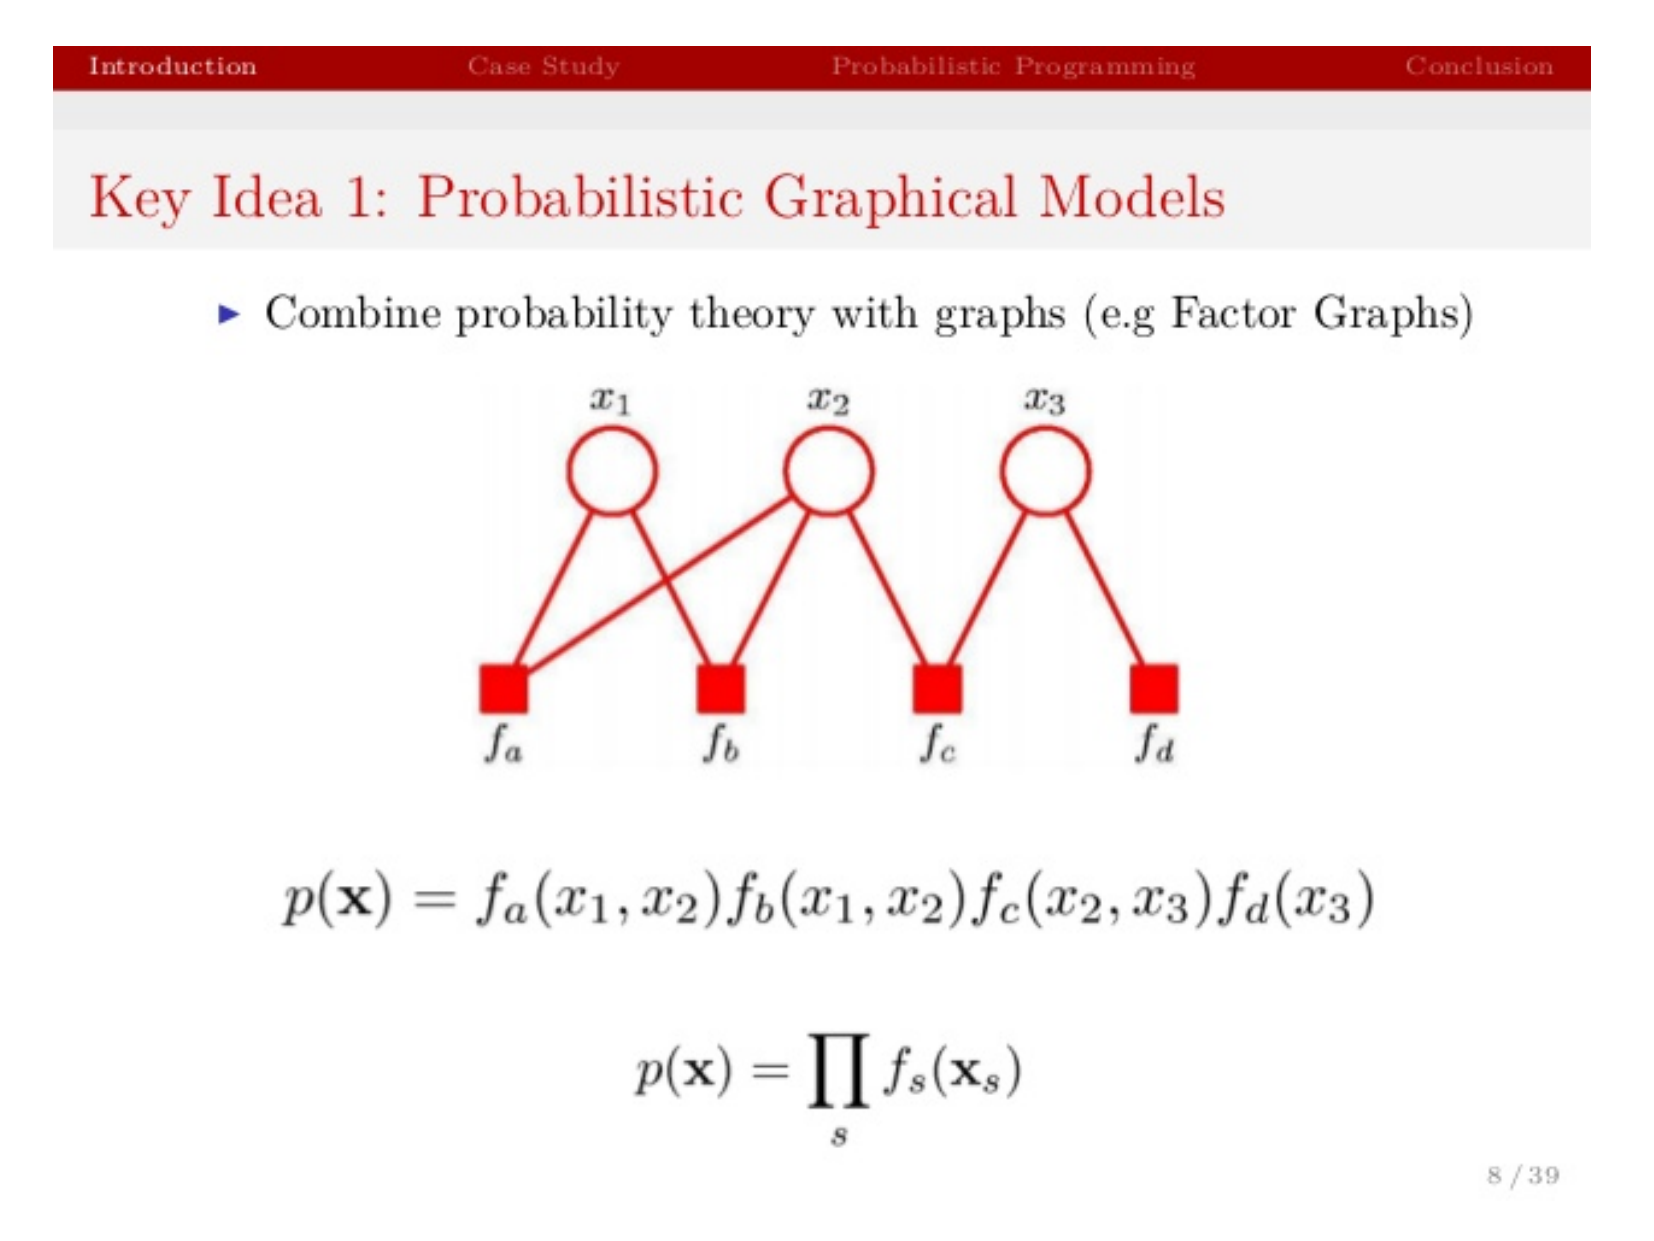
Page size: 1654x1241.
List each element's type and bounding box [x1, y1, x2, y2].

picture [53, 46, 1591, 1201]
